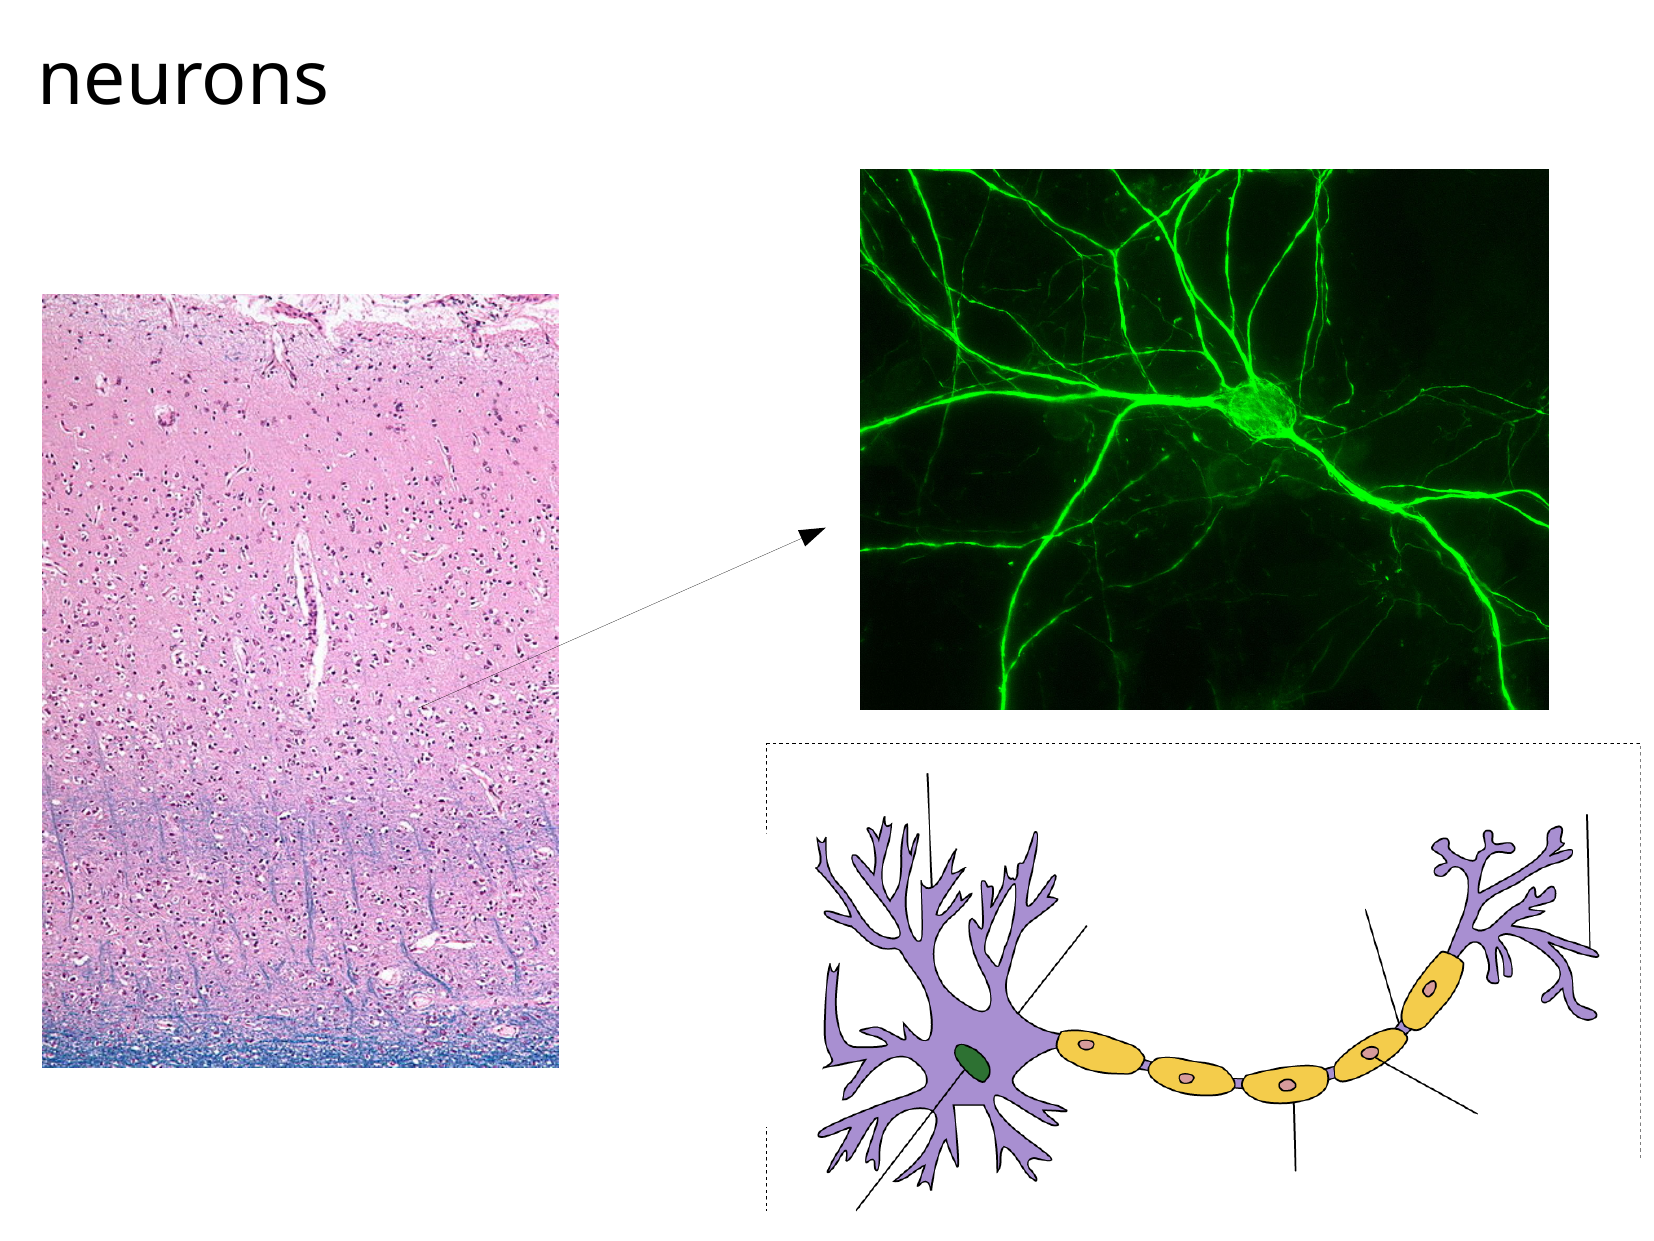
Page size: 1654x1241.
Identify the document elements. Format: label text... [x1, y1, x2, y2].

picture [860, 169, 1549, 710]
picture [42, 294, 559, 1068]
picture [766, 743, 1641, 1234]
title neurons [37, 0, 1613, 151]
